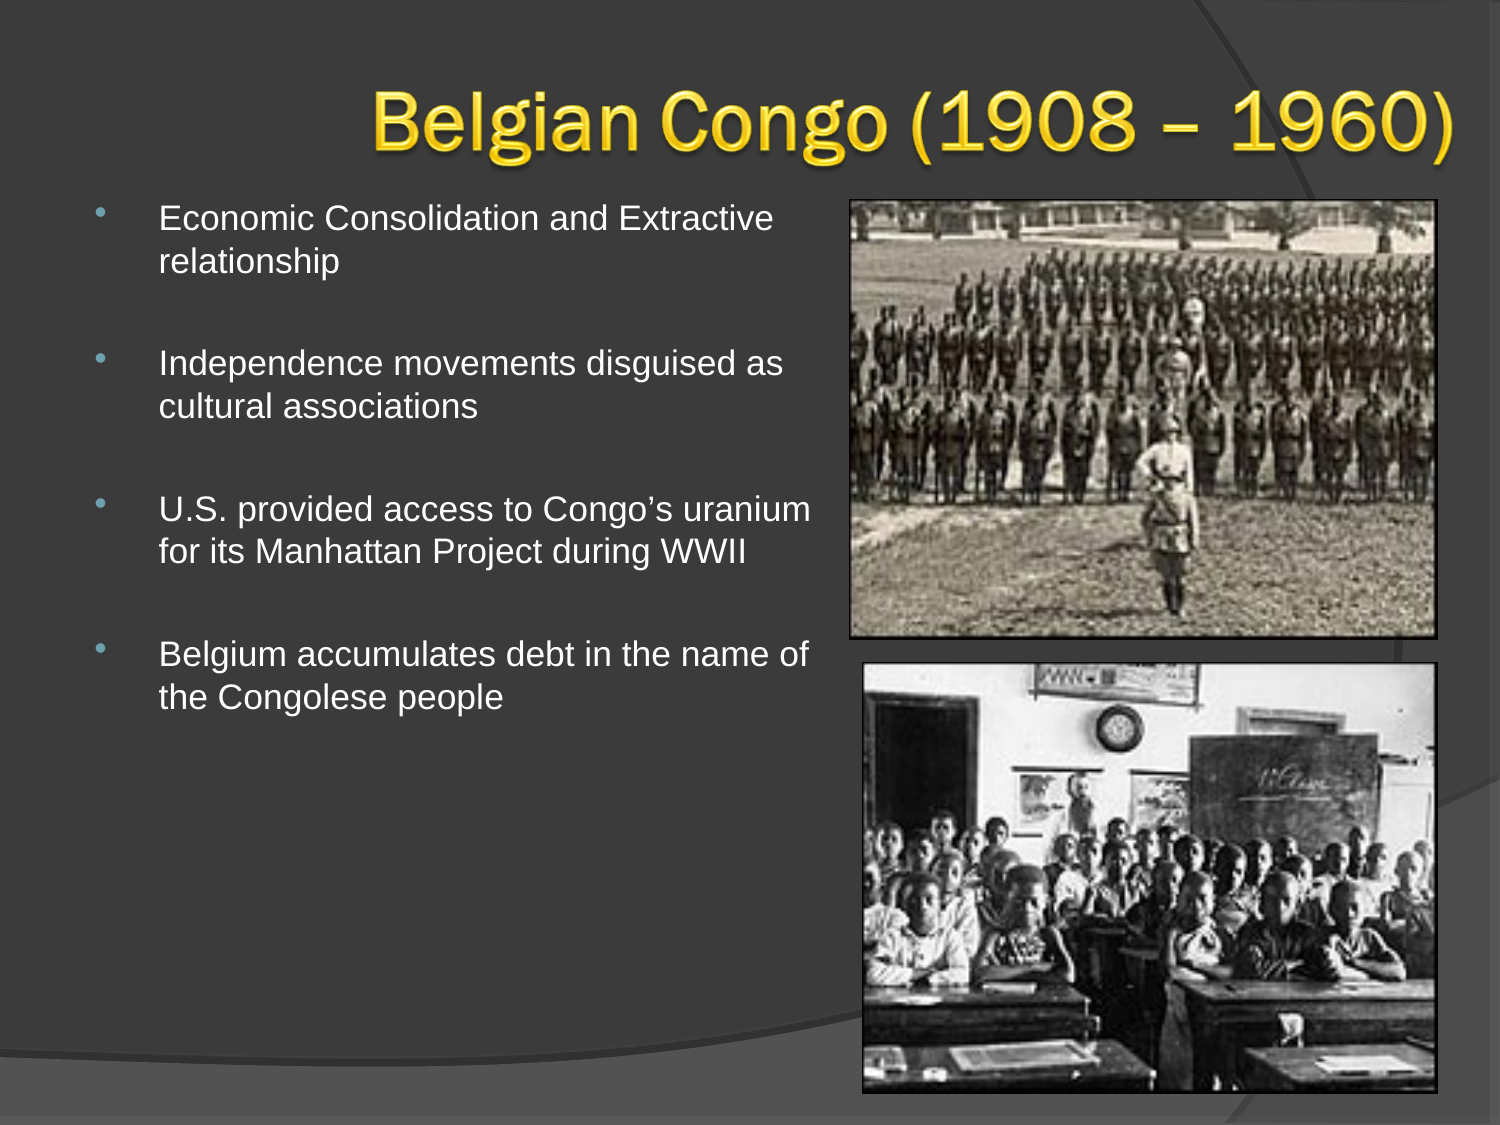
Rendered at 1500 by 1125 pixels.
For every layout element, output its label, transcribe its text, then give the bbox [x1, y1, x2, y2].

picture [862, 662, 1438, 1094]
list Economic Consolidation and Extractive relationship Independence movements disguised as cultural associations U.S. provided access to Congo’s uranium for its Manhattan Project during WWII Belgium accumulates debt in the name of the Congolese people [74, 187, 850, 1088]
picture [236, 23, 1500, 640]
